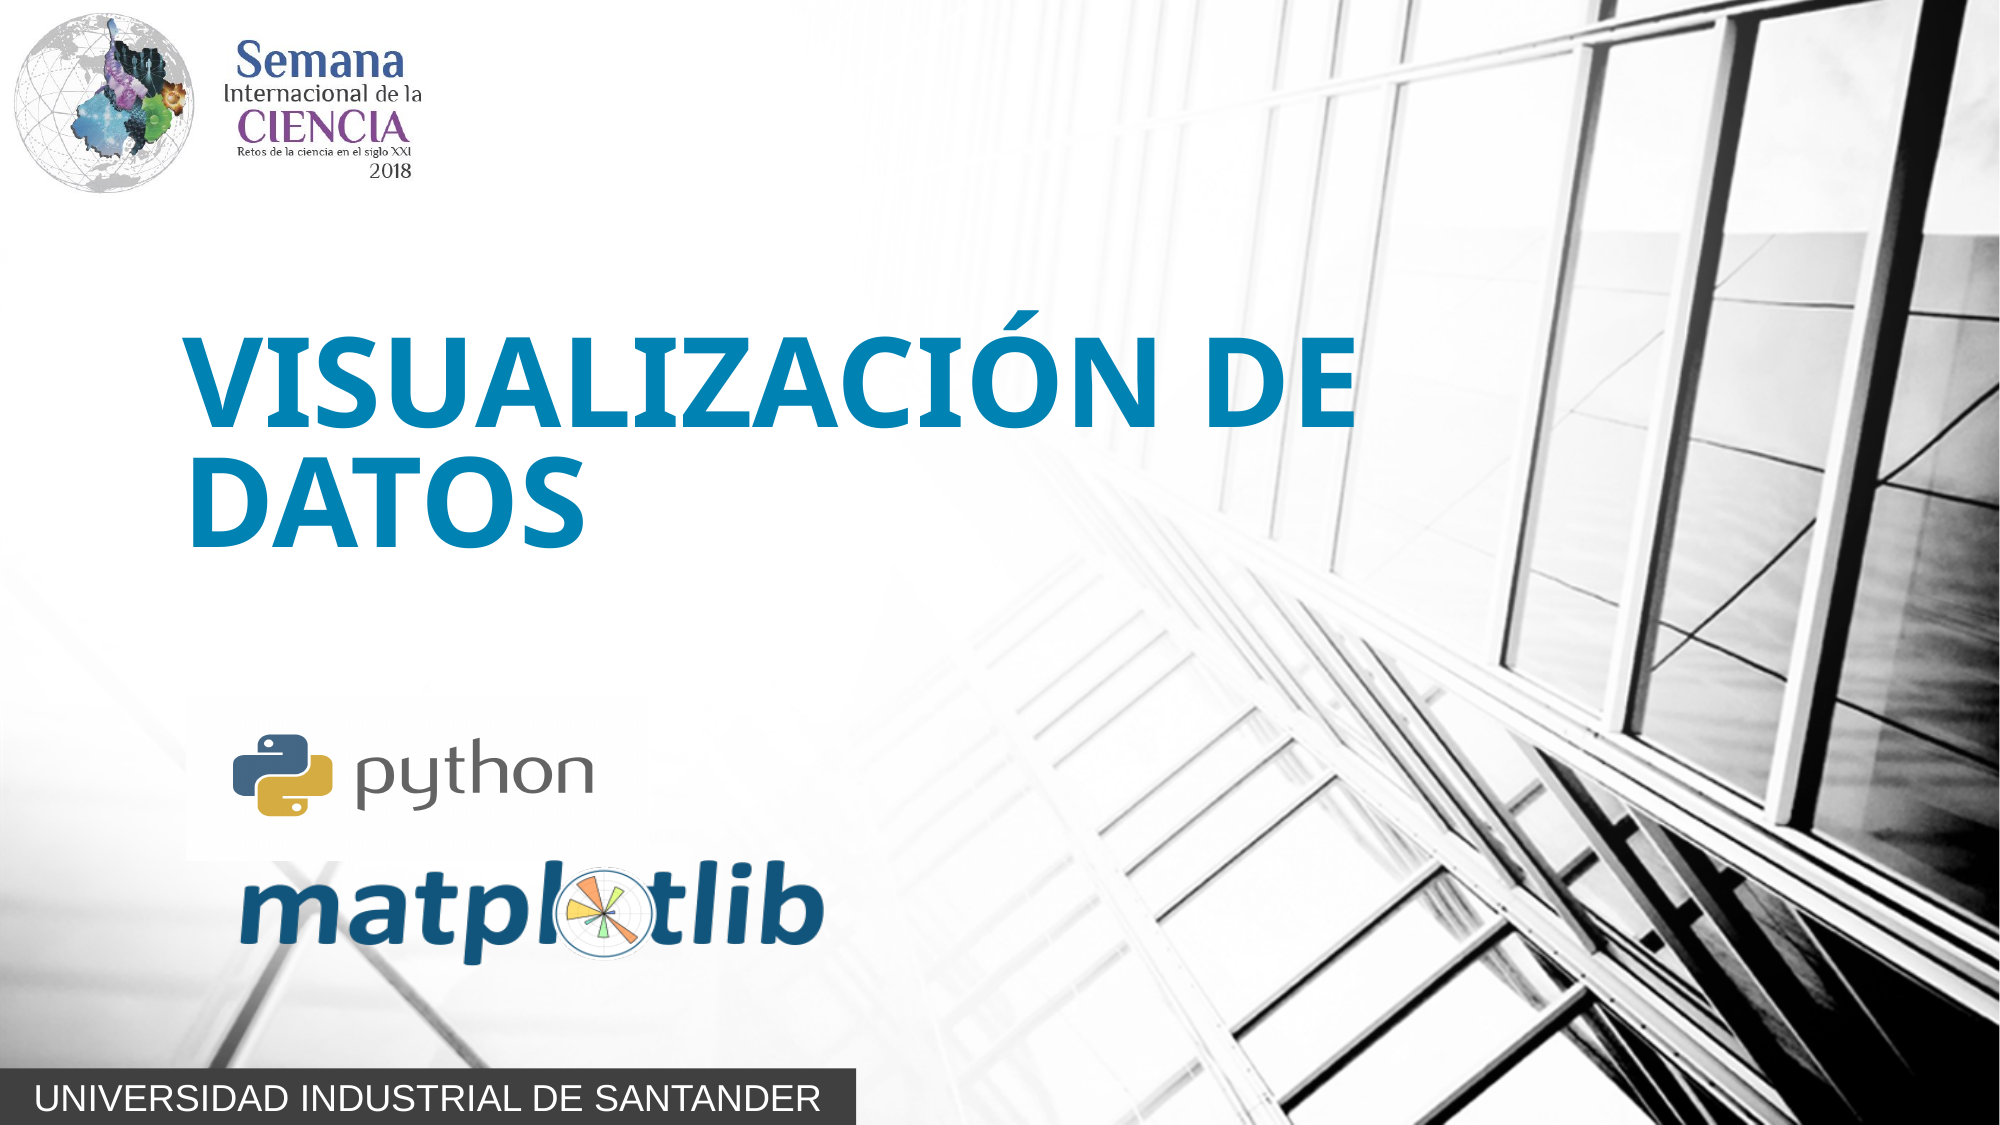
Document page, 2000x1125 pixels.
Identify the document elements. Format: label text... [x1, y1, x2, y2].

text_box UNIVERSIDAD INDUSTRIAL DE SANTANDER [0, 1068, 857, 1125]
text_box VISUALIZACIÓN DE DATOS [168, 334, 1618, 579]
picture [0, 0, 2000, 1125]
